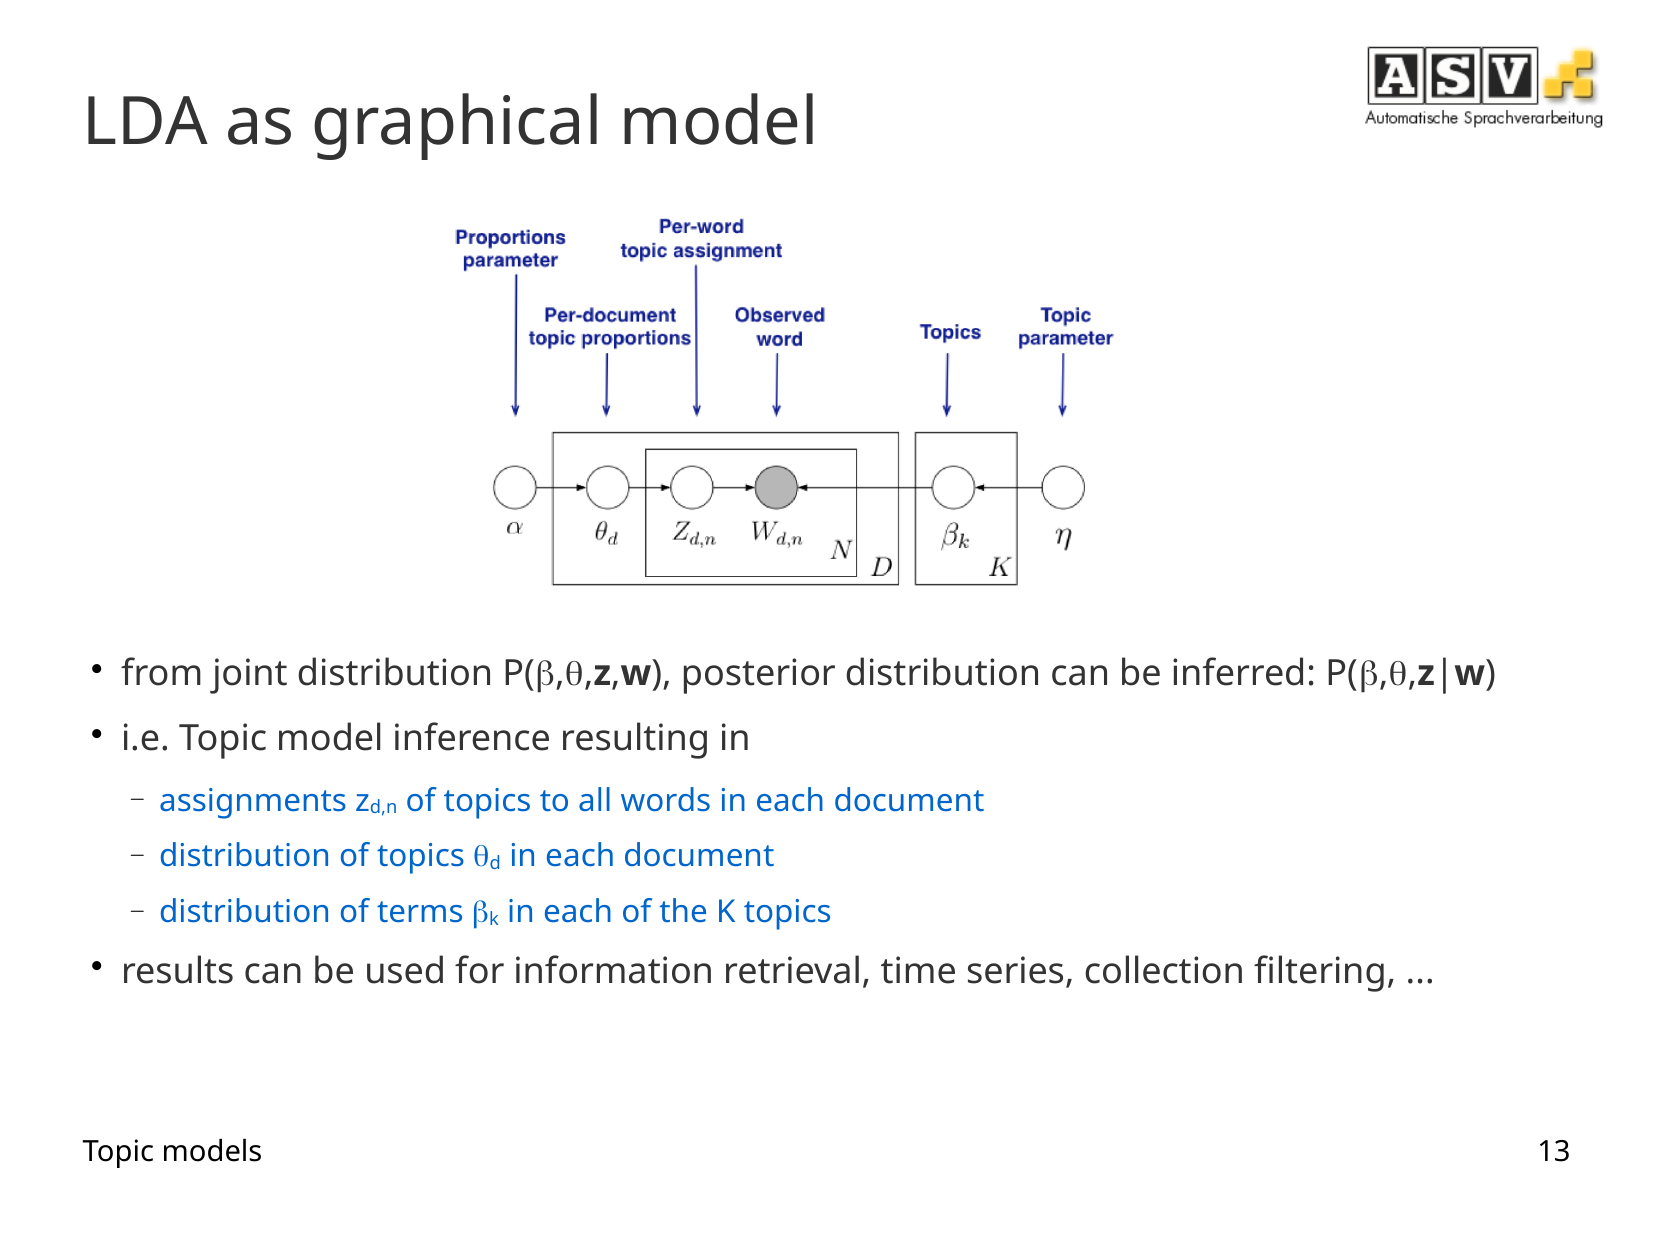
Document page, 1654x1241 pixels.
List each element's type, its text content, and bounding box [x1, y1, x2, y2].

title LDA as graphical model [82, 49, 1347, 189]
picture [401, 212, 1202, 603]
picture [1364, 43, 1605, 129]
list from joint distribution P(,,z,w), posterior distribution can be inferred: P(,,z|w) i.e. Topic model inference resulting in assignments zd,n of topics to all words in each document distribution of topics d in each document distribution of terms k in each of the K topics results can be used for information retrieval, time series, collection filtering, ... [82, 647, 1538, 1063]
